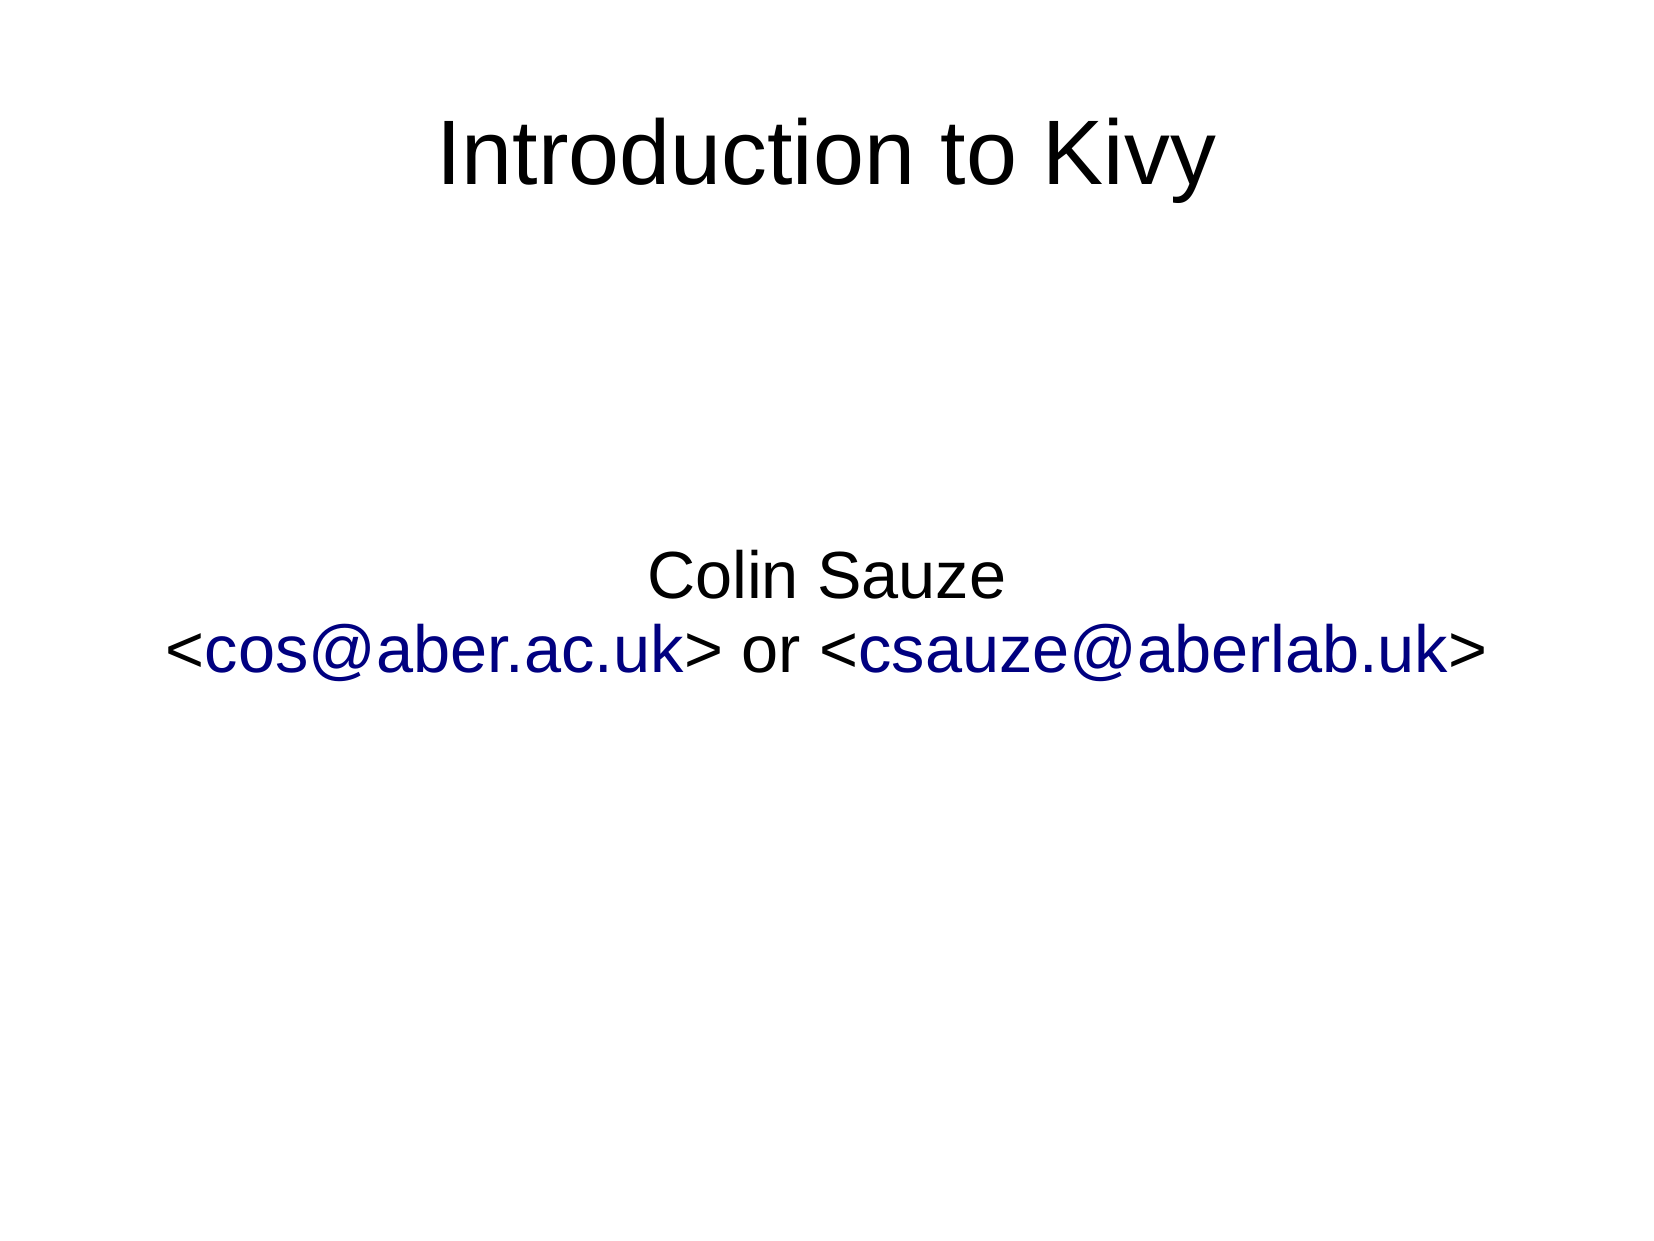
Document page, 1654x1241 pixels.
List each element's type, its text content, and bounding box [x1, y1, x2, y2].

subtitle Colin Sauze <cos@aber.ac.uk> or <csauze@aberlab.uk> [82, 290, 1571, 1010]
title Introduction to Kivy [82, 49, 1571, 257]
